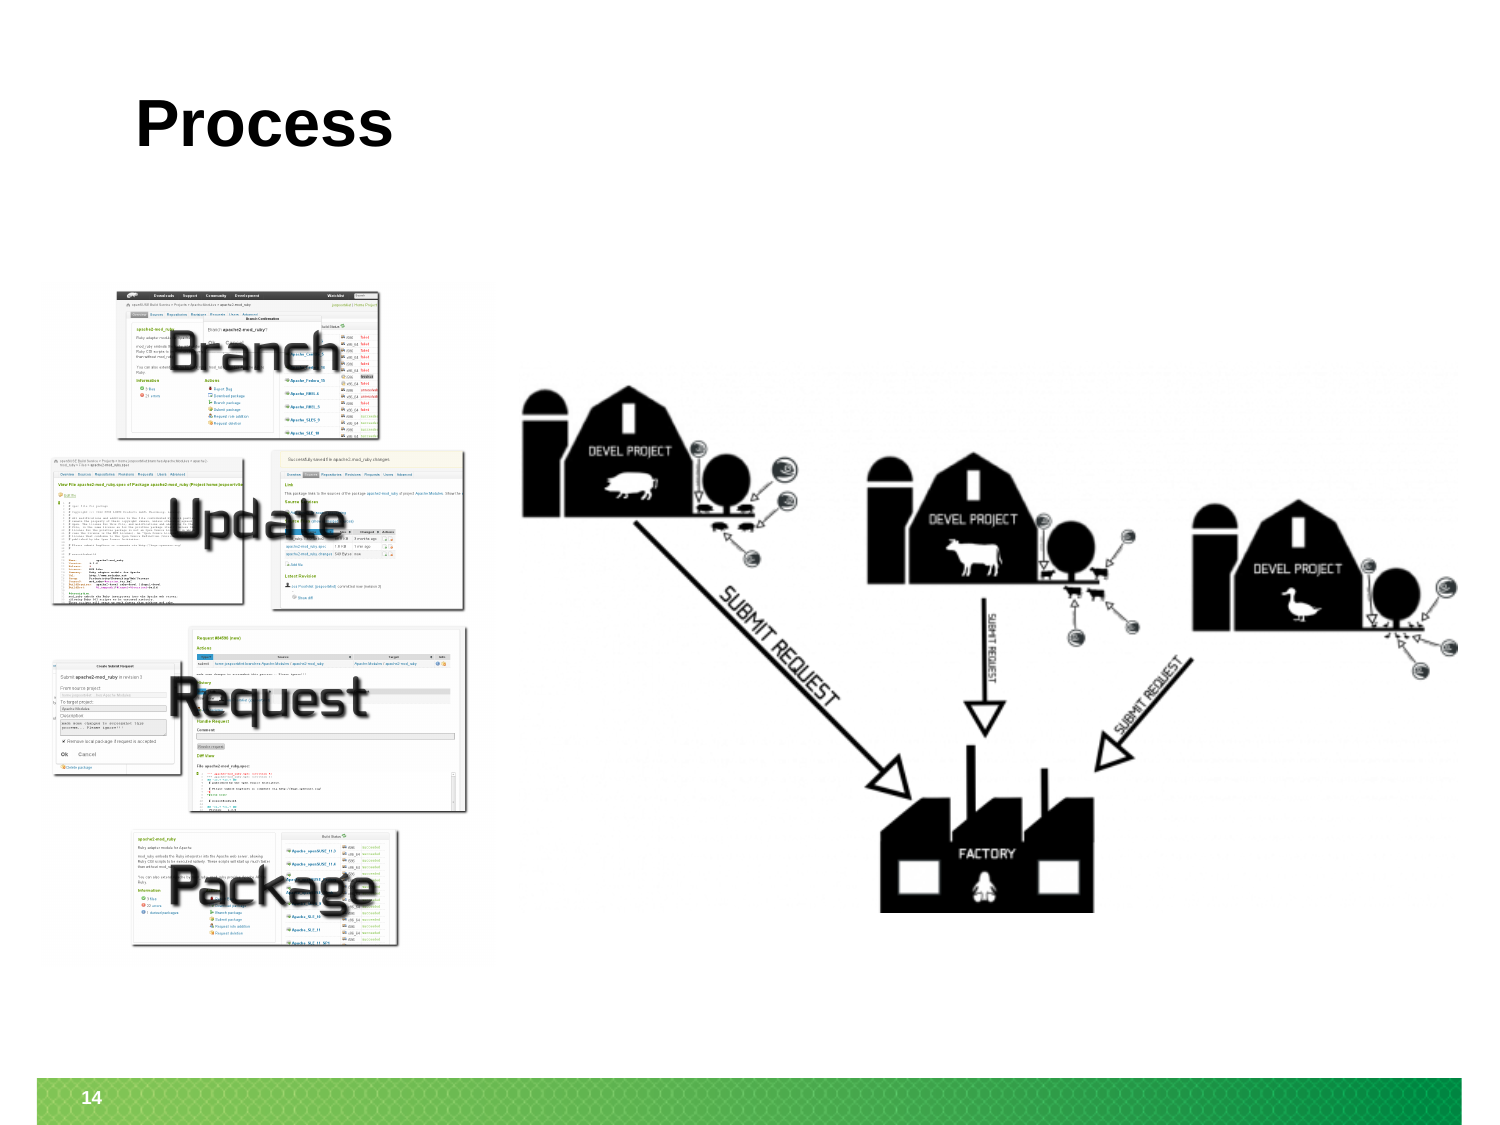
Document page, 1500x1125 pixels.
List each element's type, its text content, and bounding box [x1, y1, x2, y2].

picture [519, 361, 1458, 913]
picture [36, 1078, 1462, 1125]
picture [41, 282, 496, 967]
title Process [135, 41, 1372, 204]
